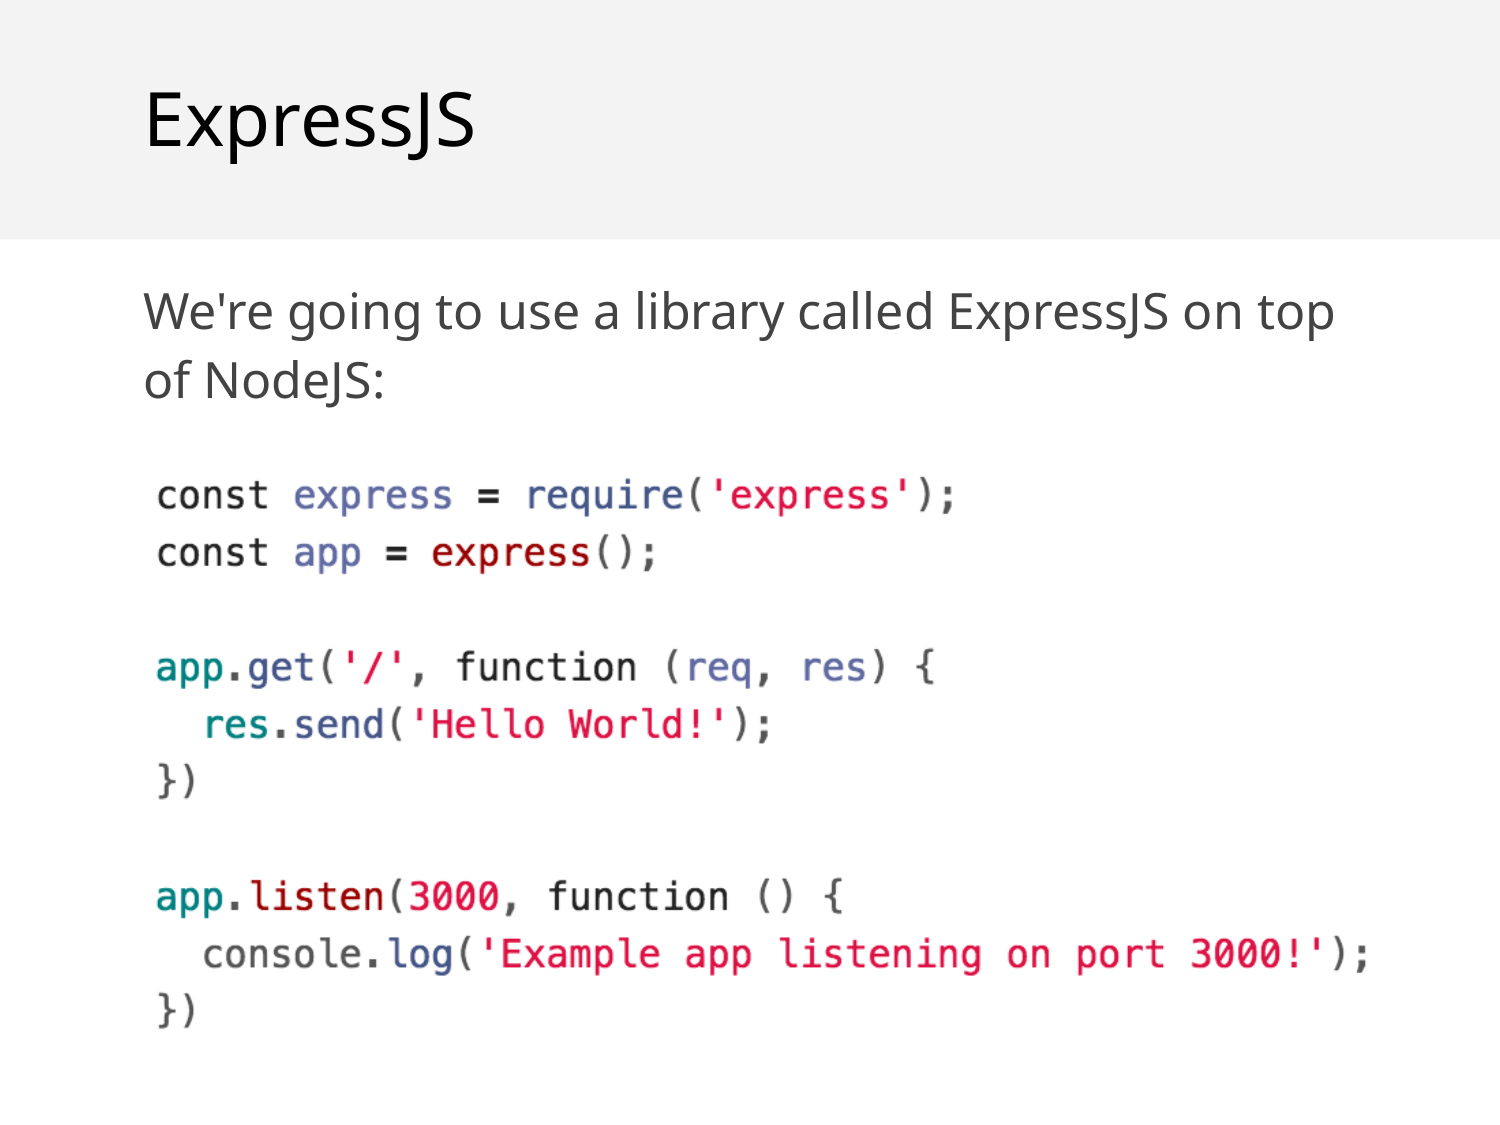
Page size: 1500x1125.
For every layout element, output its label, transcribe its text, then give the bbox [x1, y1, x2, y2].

title ExpressJS [128, 56, 1372, 183]
picture [128, 454, 1394, 1055]
list We're going to use a library called ExpressJS on top of NodeJS: [128, 255, 1372, 454]
